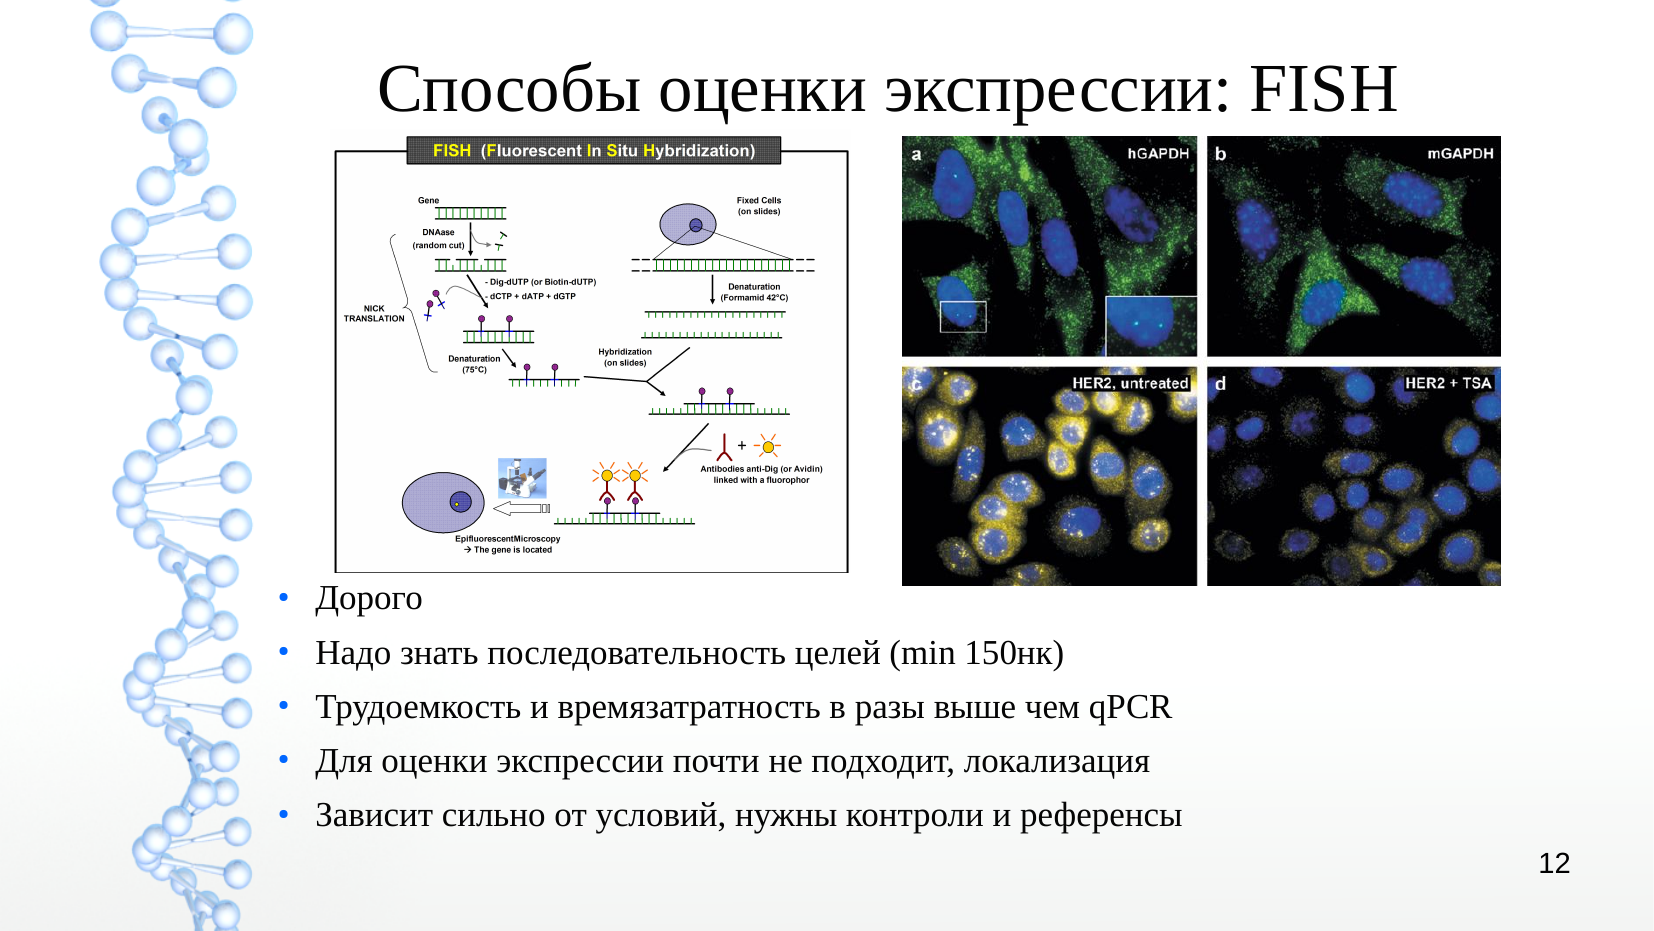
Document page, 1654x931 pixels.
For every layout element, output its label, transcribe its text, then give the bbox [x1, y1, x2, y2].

list Дорого Надо знать последовательность целей (min 150нк) Трудоемкость и времязатратность в разы выше чем qPCR Для оценки экспрессии почти не подходит, локализация Зависит сильно от условий, нужны контроли и референсы [265, 578, 1595, 839]
picture [0, 0, 1654, 931]
title Способы оценки экспрессии: FISH [224, 11, 1554, 166]
